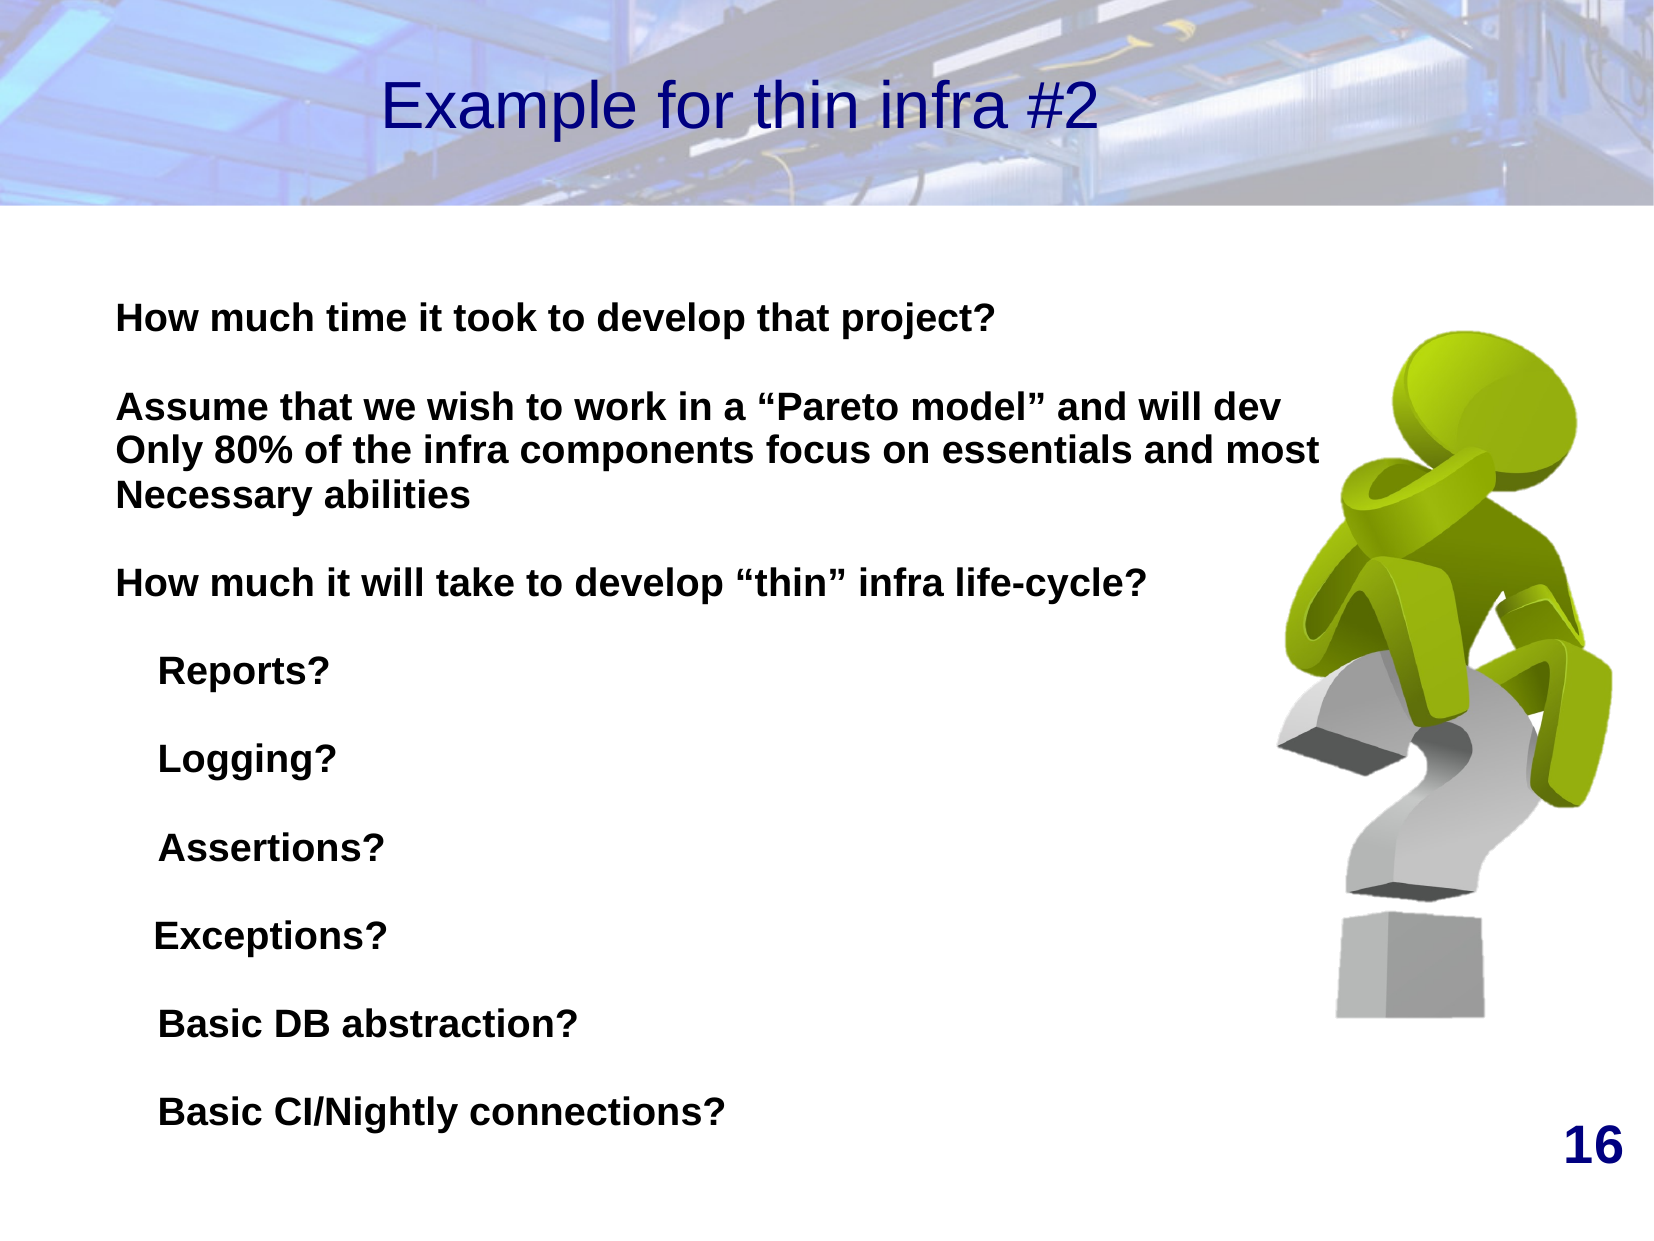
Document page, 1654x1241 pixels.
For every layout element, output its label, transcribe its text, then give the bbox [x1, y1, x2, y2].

subtitle How much time it took to develop that project? Assume that we wish to work in a “Pareto model” and will dev Only 80% of the infra components focus on essentials and most Necessary abilities How much it will take to develop “thin” infra life-cycle? Reports? Logging? Assertions? Exceptions? Basic DB abstraction? Basic CI/Nightly connections? [82, 215, 1471, 1231]
title Example for thin infra #2 [0, 0, 1485, 208]
text_box 16 [1549, 1104, 1640, 1241]
picture [0, 0, 1654, 1241]
